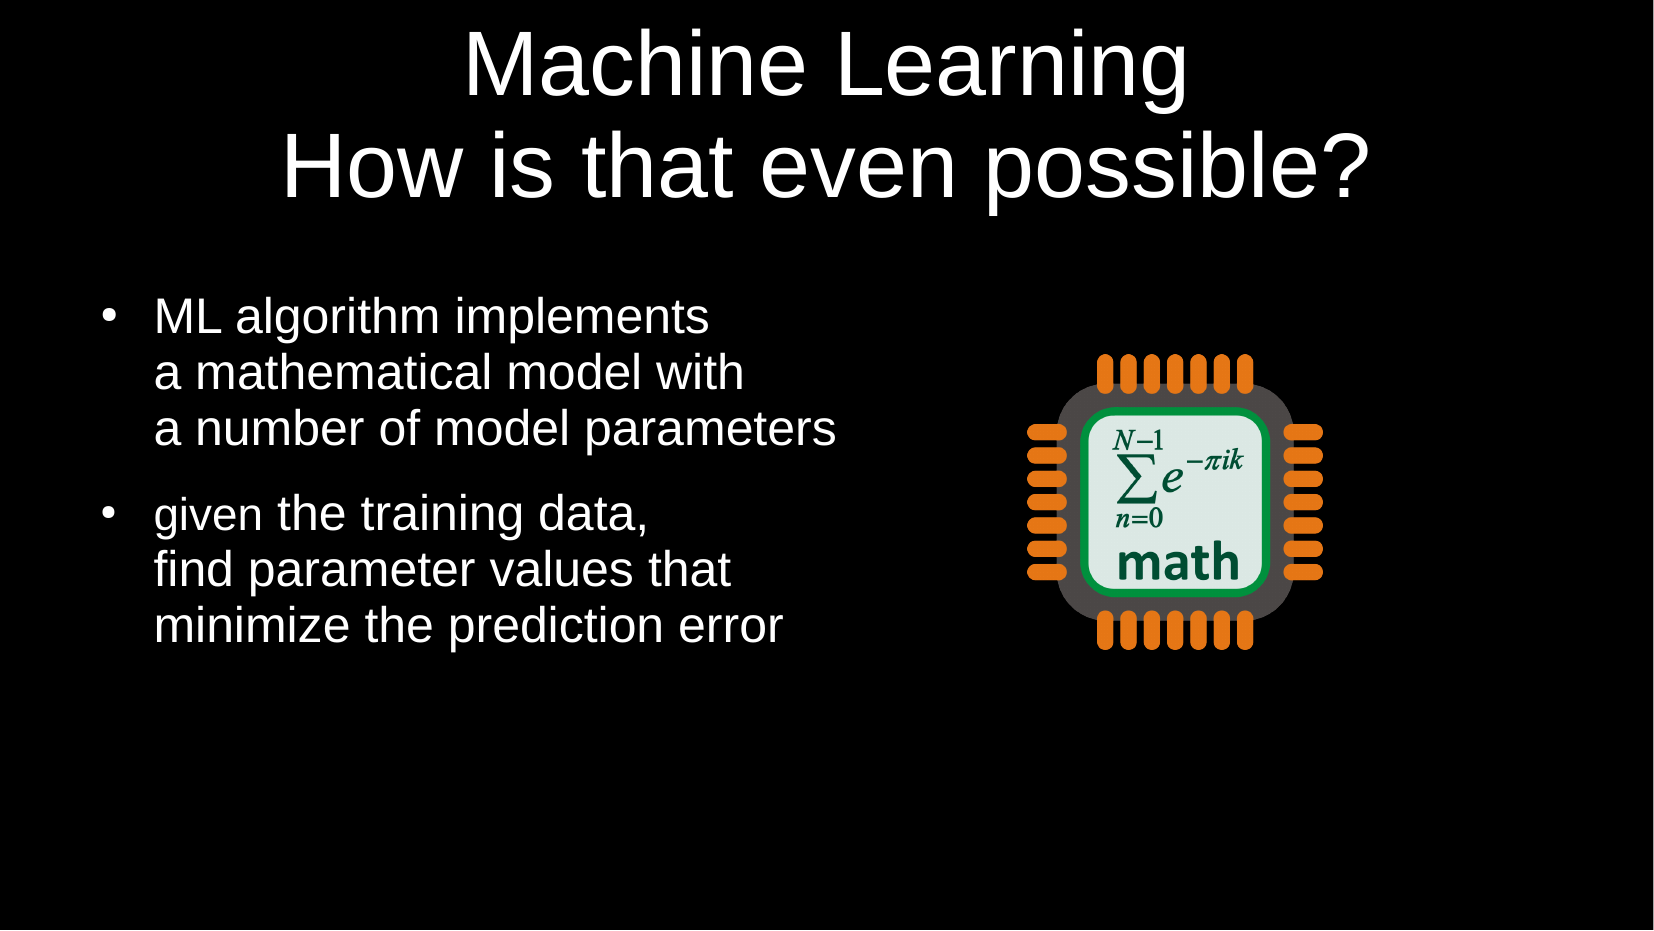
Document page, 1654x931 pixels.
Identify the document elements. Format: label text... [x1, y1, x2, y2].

list ML algorithm implements a mathematical model with a number of model parameters given the training data, find parameter values that minimize the prediction error [82, 288, 863, 828]
picture [1027, 354, 1323, 650]
title Machine Learning How is that even possible? [82, 12, 1571, 218]
